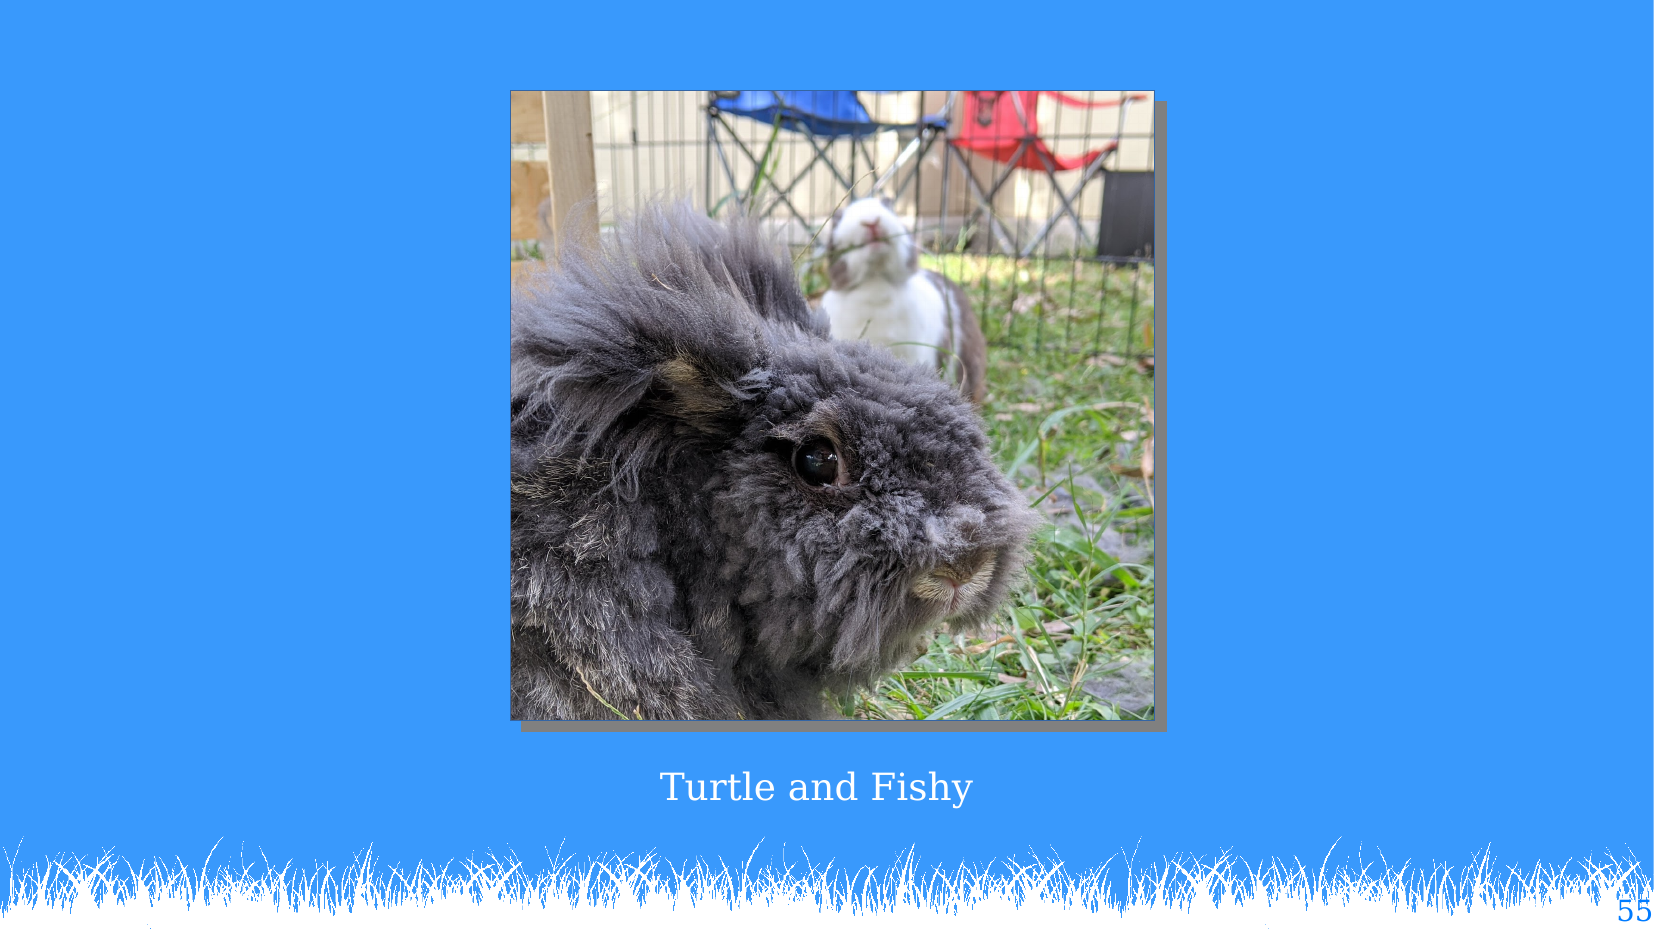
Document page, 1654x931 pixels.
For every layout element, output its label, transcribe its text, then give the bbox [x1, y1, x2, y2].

text_box Turtle and Fishy [645, 758, 1051, 841]
picture [0, 0, 1654, 931]
